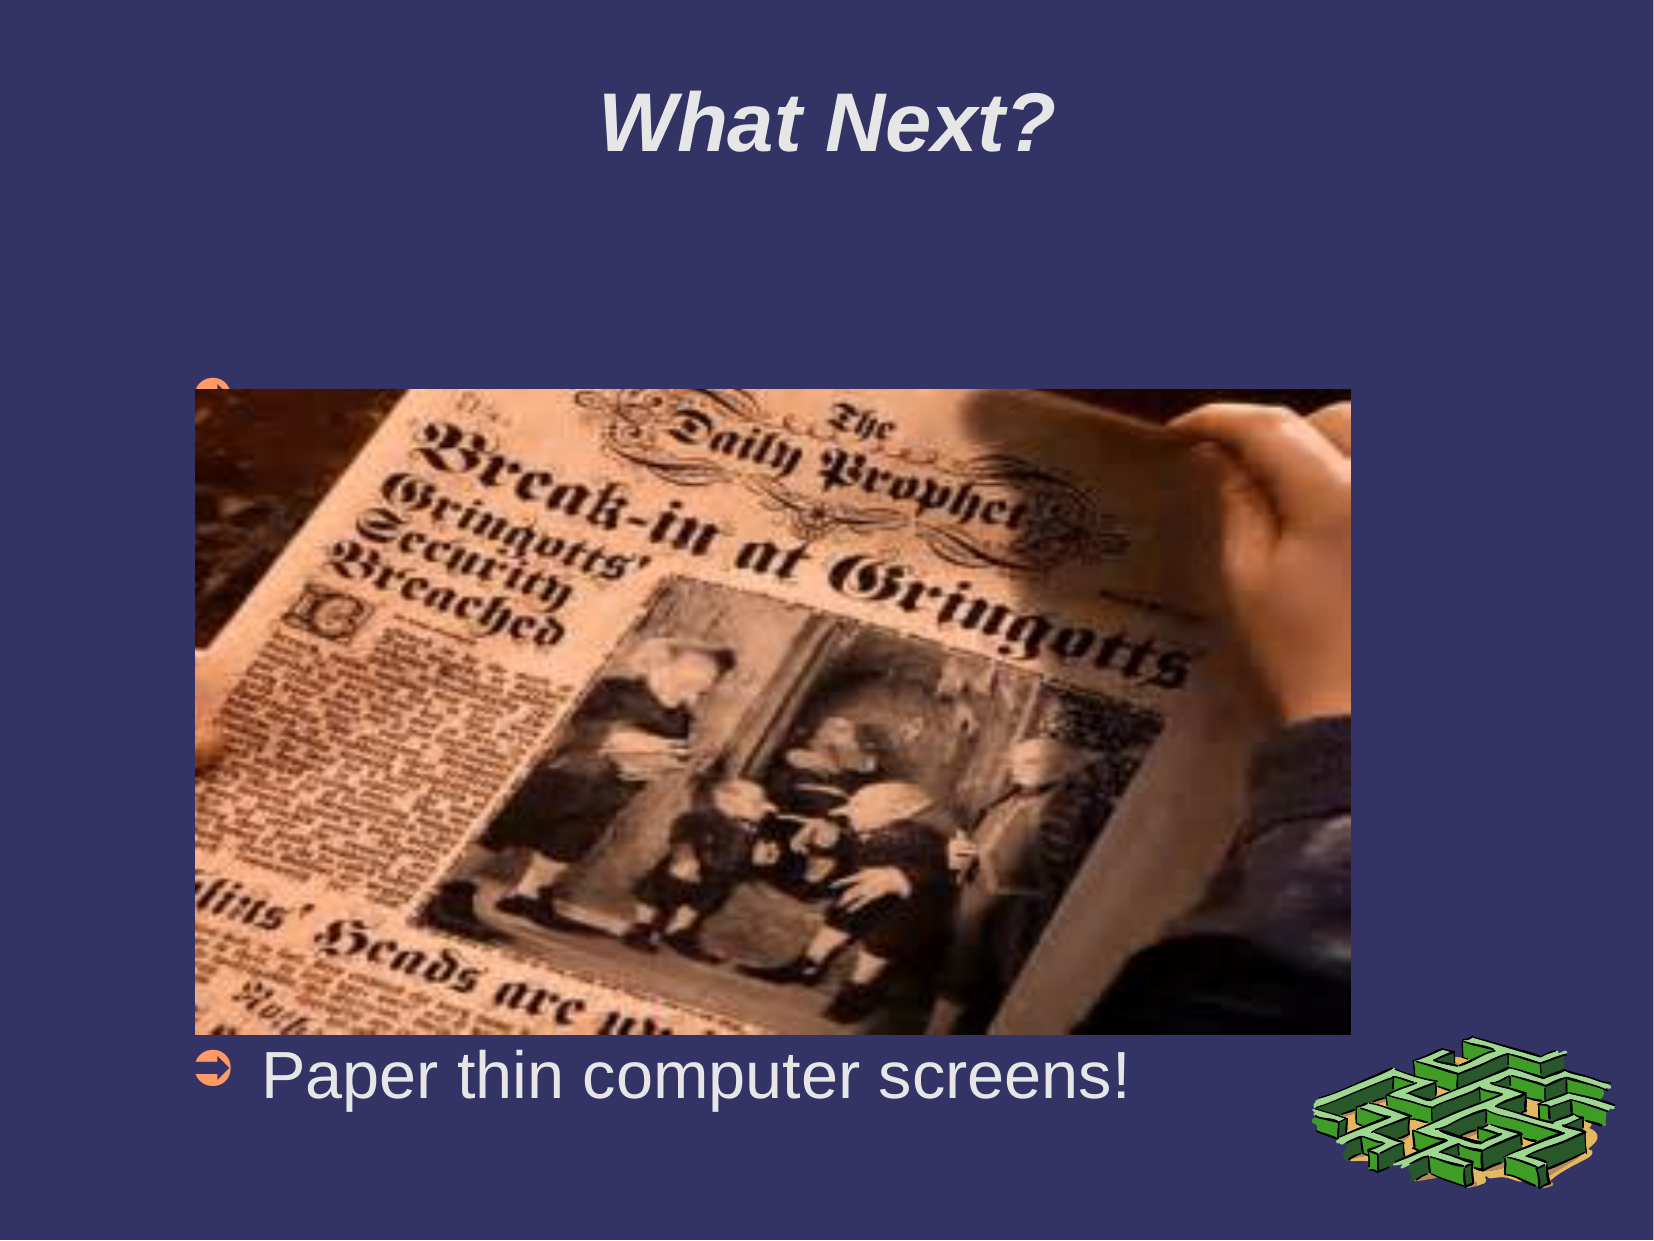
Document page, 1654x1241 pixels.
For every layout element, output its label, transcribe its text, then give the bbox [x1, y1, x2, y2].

list Paper thin computer screens! [178, 364, 1570, 1147]
title What Next? [121, 19, 1534, 227]
picture [195, 389, 1351, 1036]
